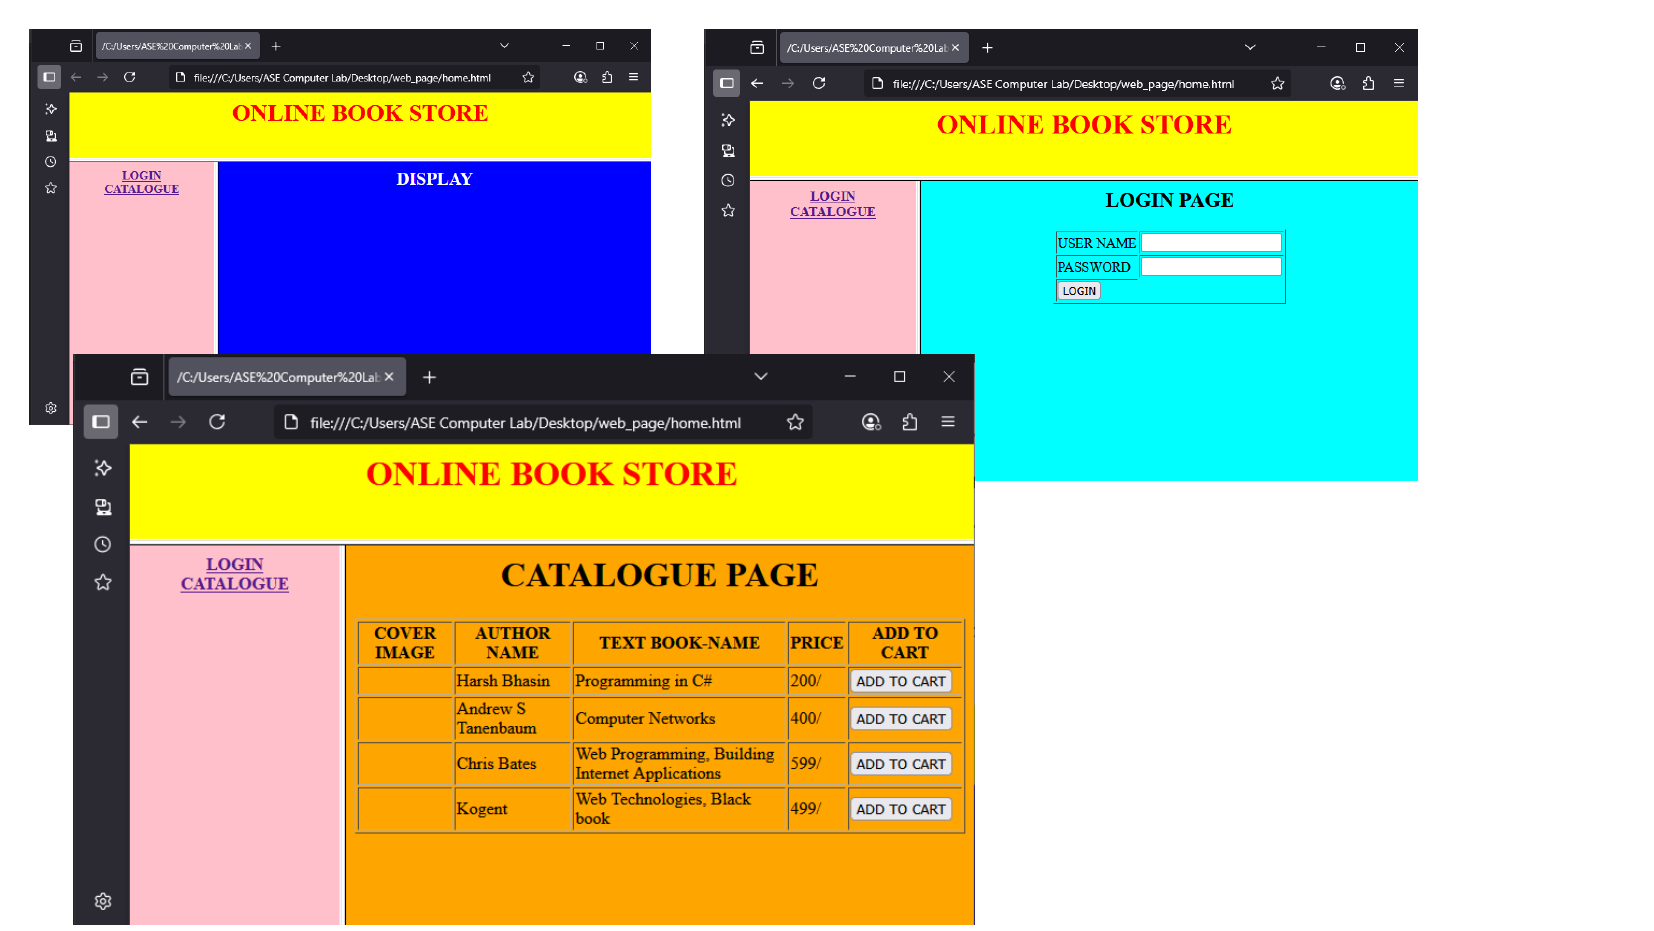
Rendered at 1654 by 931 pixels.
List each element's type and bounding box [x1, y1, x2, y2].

picture [29, 29, 1418, 925]
